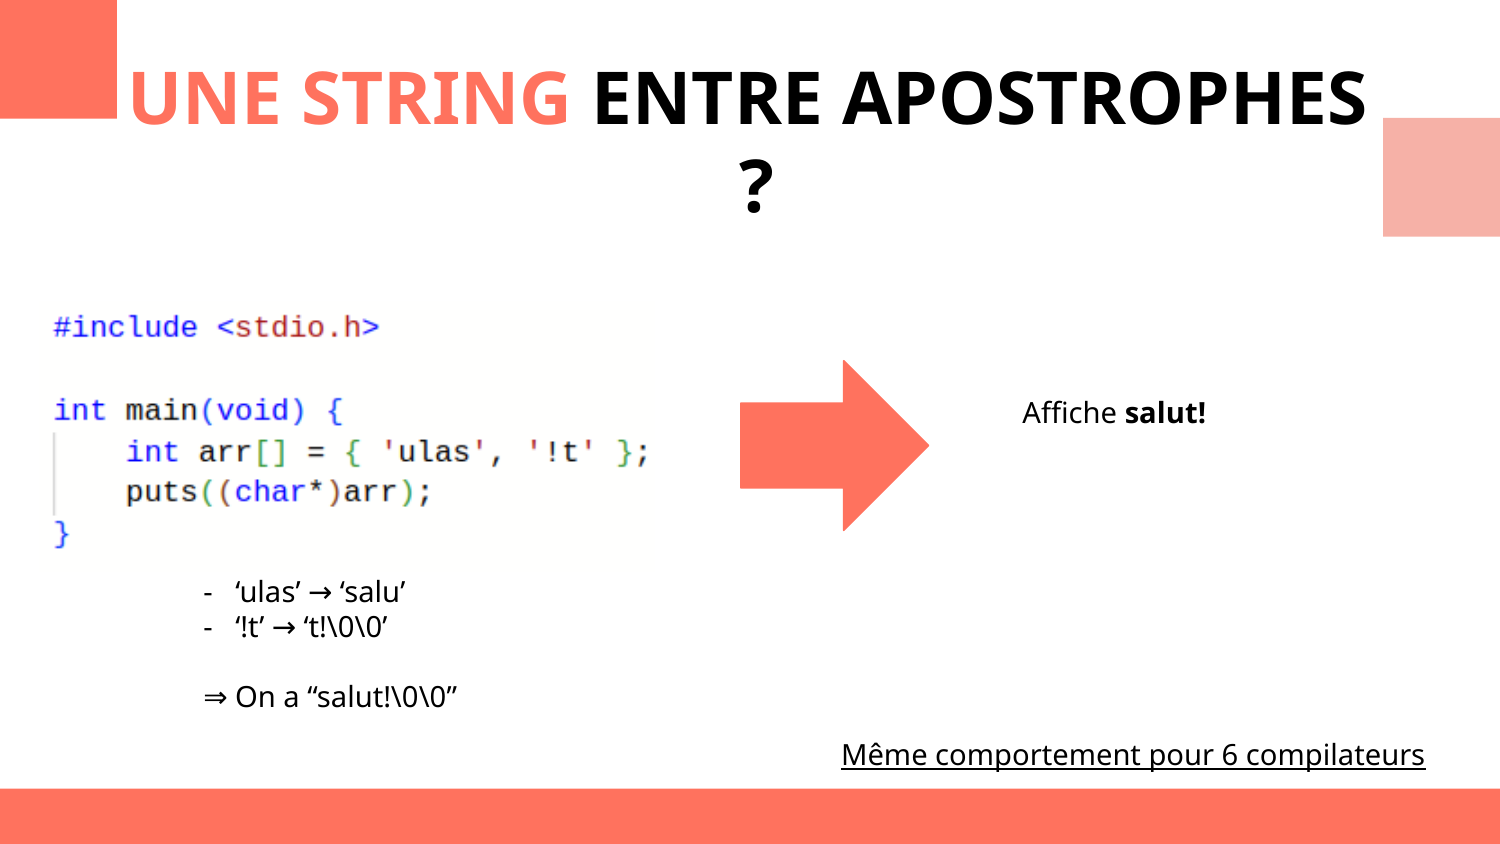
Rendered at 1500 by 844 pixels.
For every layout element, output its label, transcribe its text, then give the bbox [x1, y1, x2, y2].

text_box [740, 360, 929, 531]
text_box - ‘ulas’ → ‘salu’ - ‘!t’ → ‘t!\0\0’ ⇒ On a “salut!\0\0” [188, 558, 506, 728]
text_box Même comportement pour 6 compilateurs [826, 721, 1500, 784]
text_box Affiche salut! [1007, 379, 1394, 446]
picture [39, 301, 655, 572]
title UNE STRING ENTRE APOSTROPHES ? [105, 102, 1410, 177]
